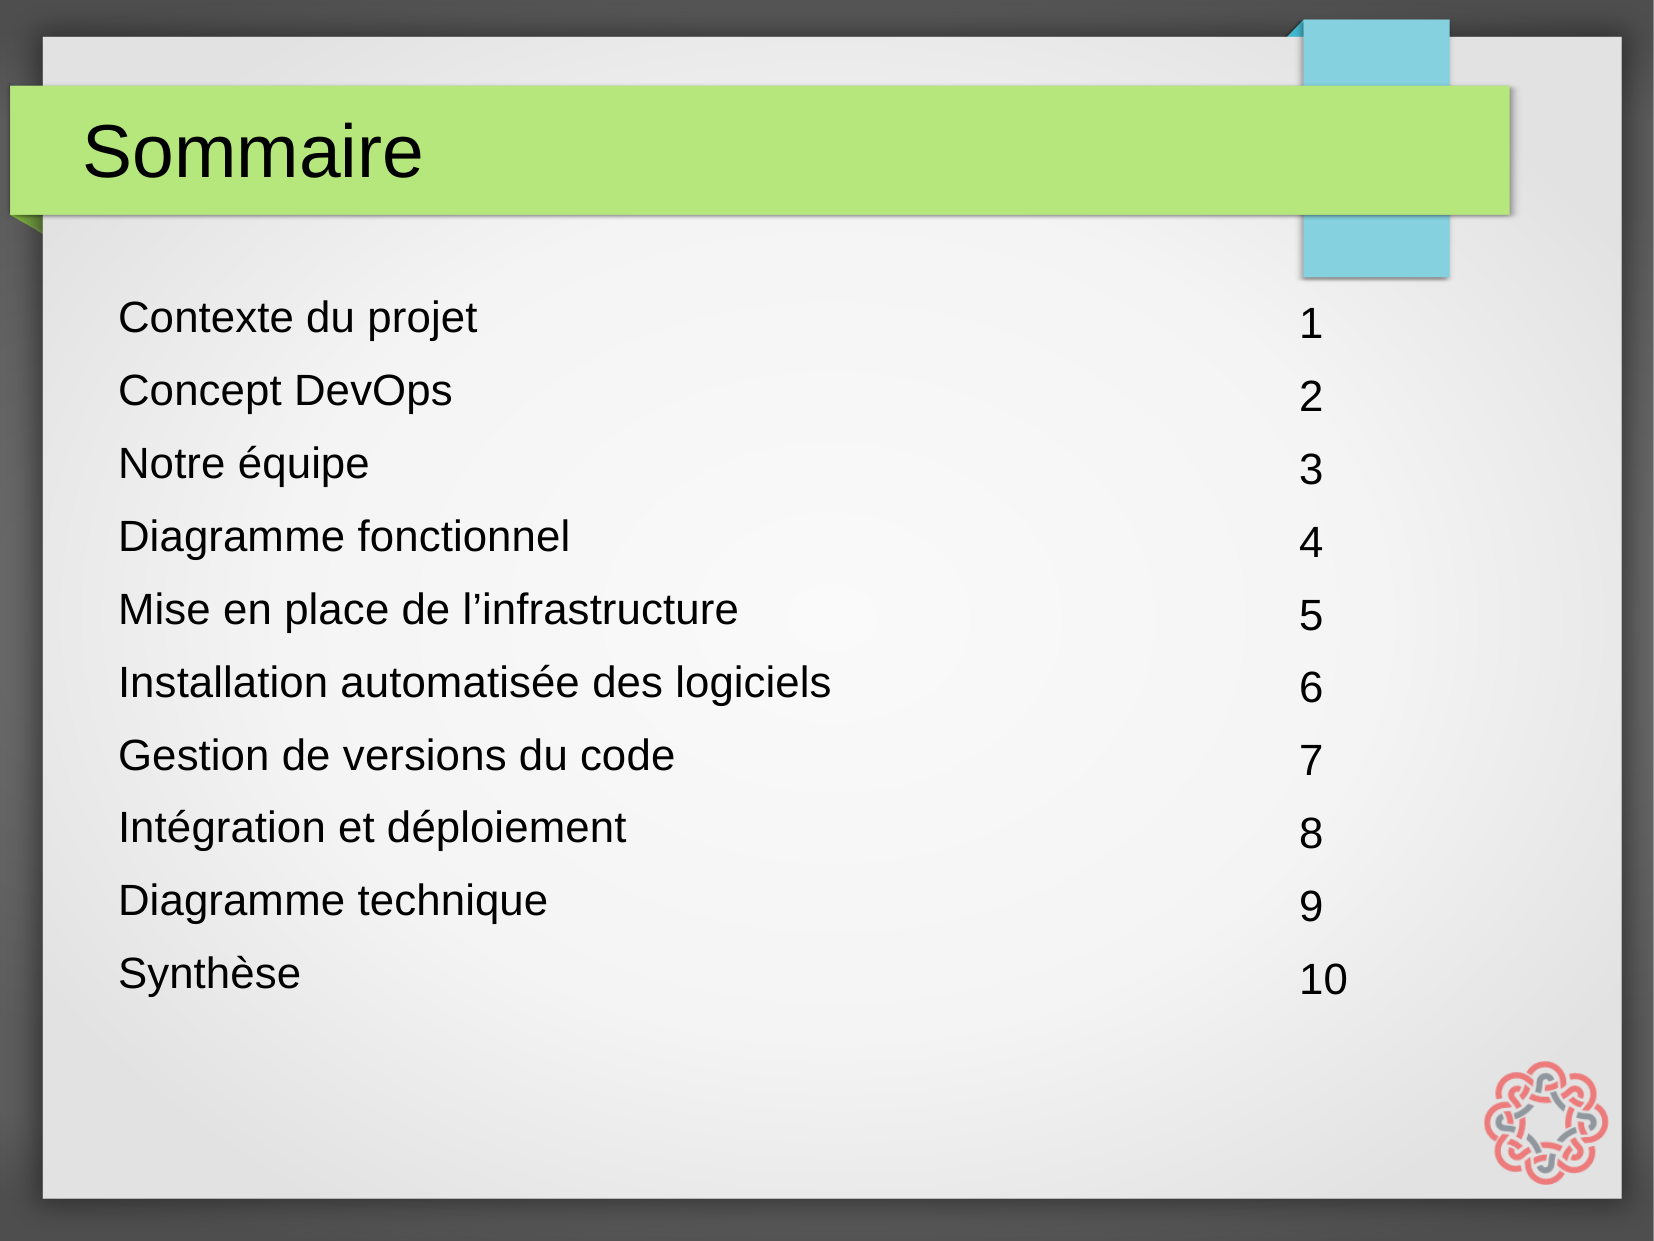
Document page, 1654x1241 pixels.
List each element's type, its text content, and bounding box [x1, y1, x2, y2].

list 1 2 3 4 5 6 7 8 9 10 [1299, 295, 1570, 1013]
picture [0, 0, 1654, 1241]
title Sommaire [82, 94, 1262, 211]
list Contexte du projet Concept DevOps Notre équipe Diagramme fonctionnel Mise en place de l’infrastructure Installation automatisée des logiciels Gestion de versions du code Intégration et déploiement Diagramme technique Synthèse [118, 289, 1276, 1007]
